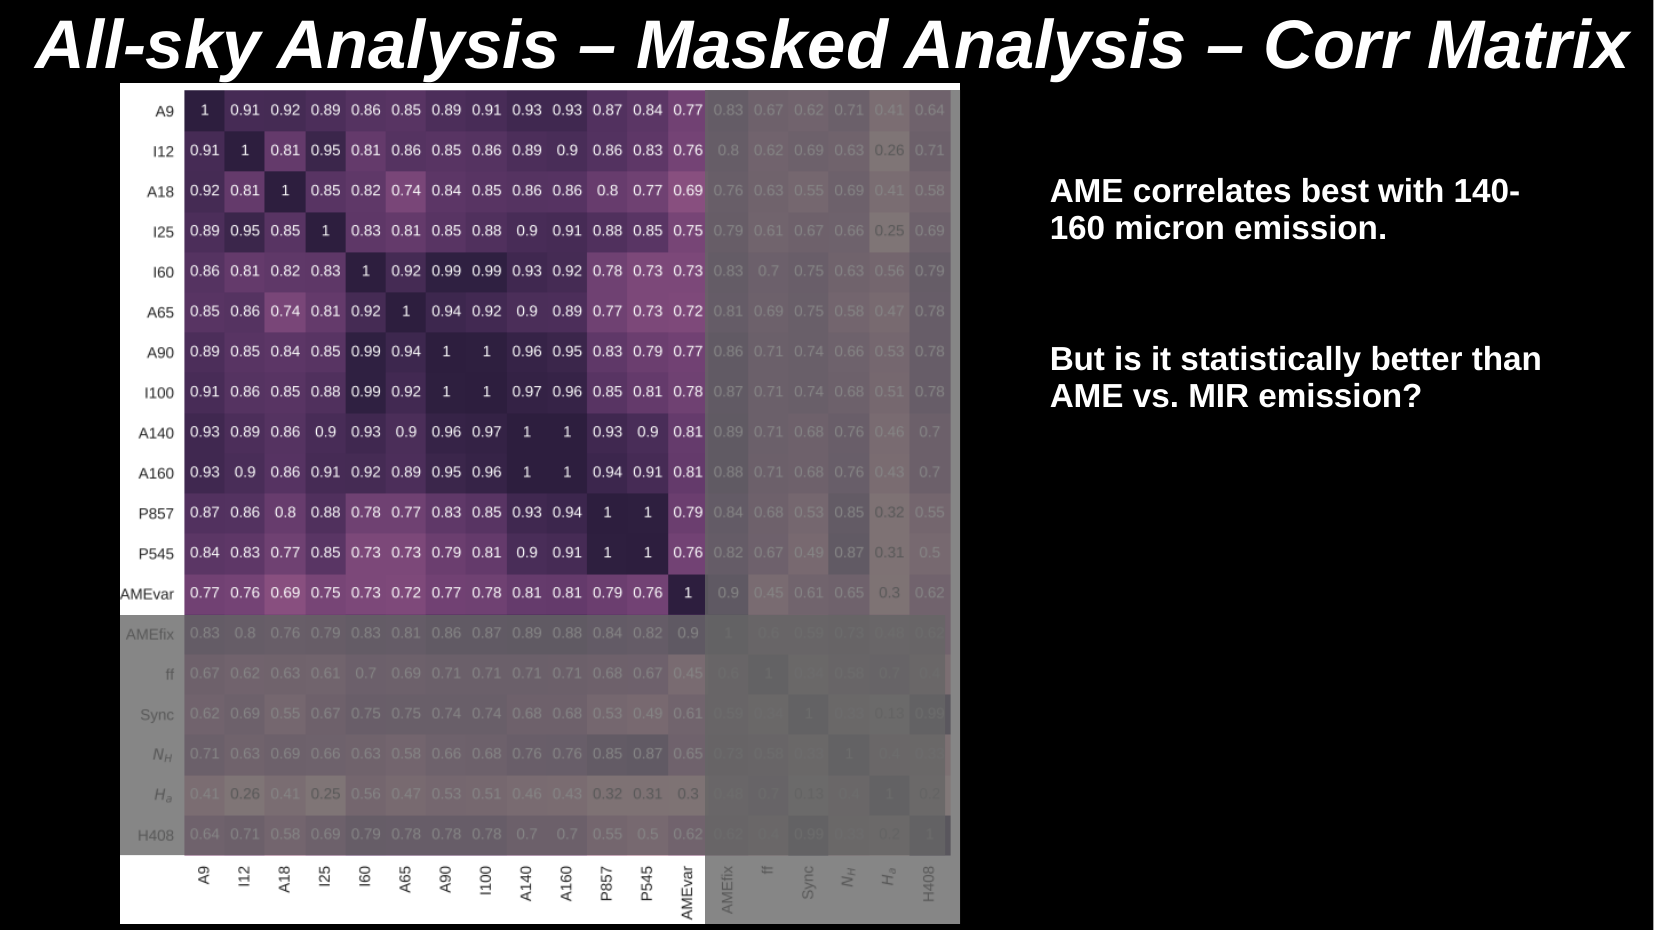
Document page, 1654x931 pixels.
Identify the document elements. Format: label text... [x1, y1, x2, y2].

picture [120, 91, 705, 615]
picture [120, 856, 705, 924]
title All-sky Analysis – Masked Analysis – Corr Matrix [0, 0, 1654, 91]
text_box [120, 90, 961, 924]
text_box AME correlates best with 140-160 micron emission. But is it statistically better than AME vs. MIR emission? [1035, 165, 1576, 721]
